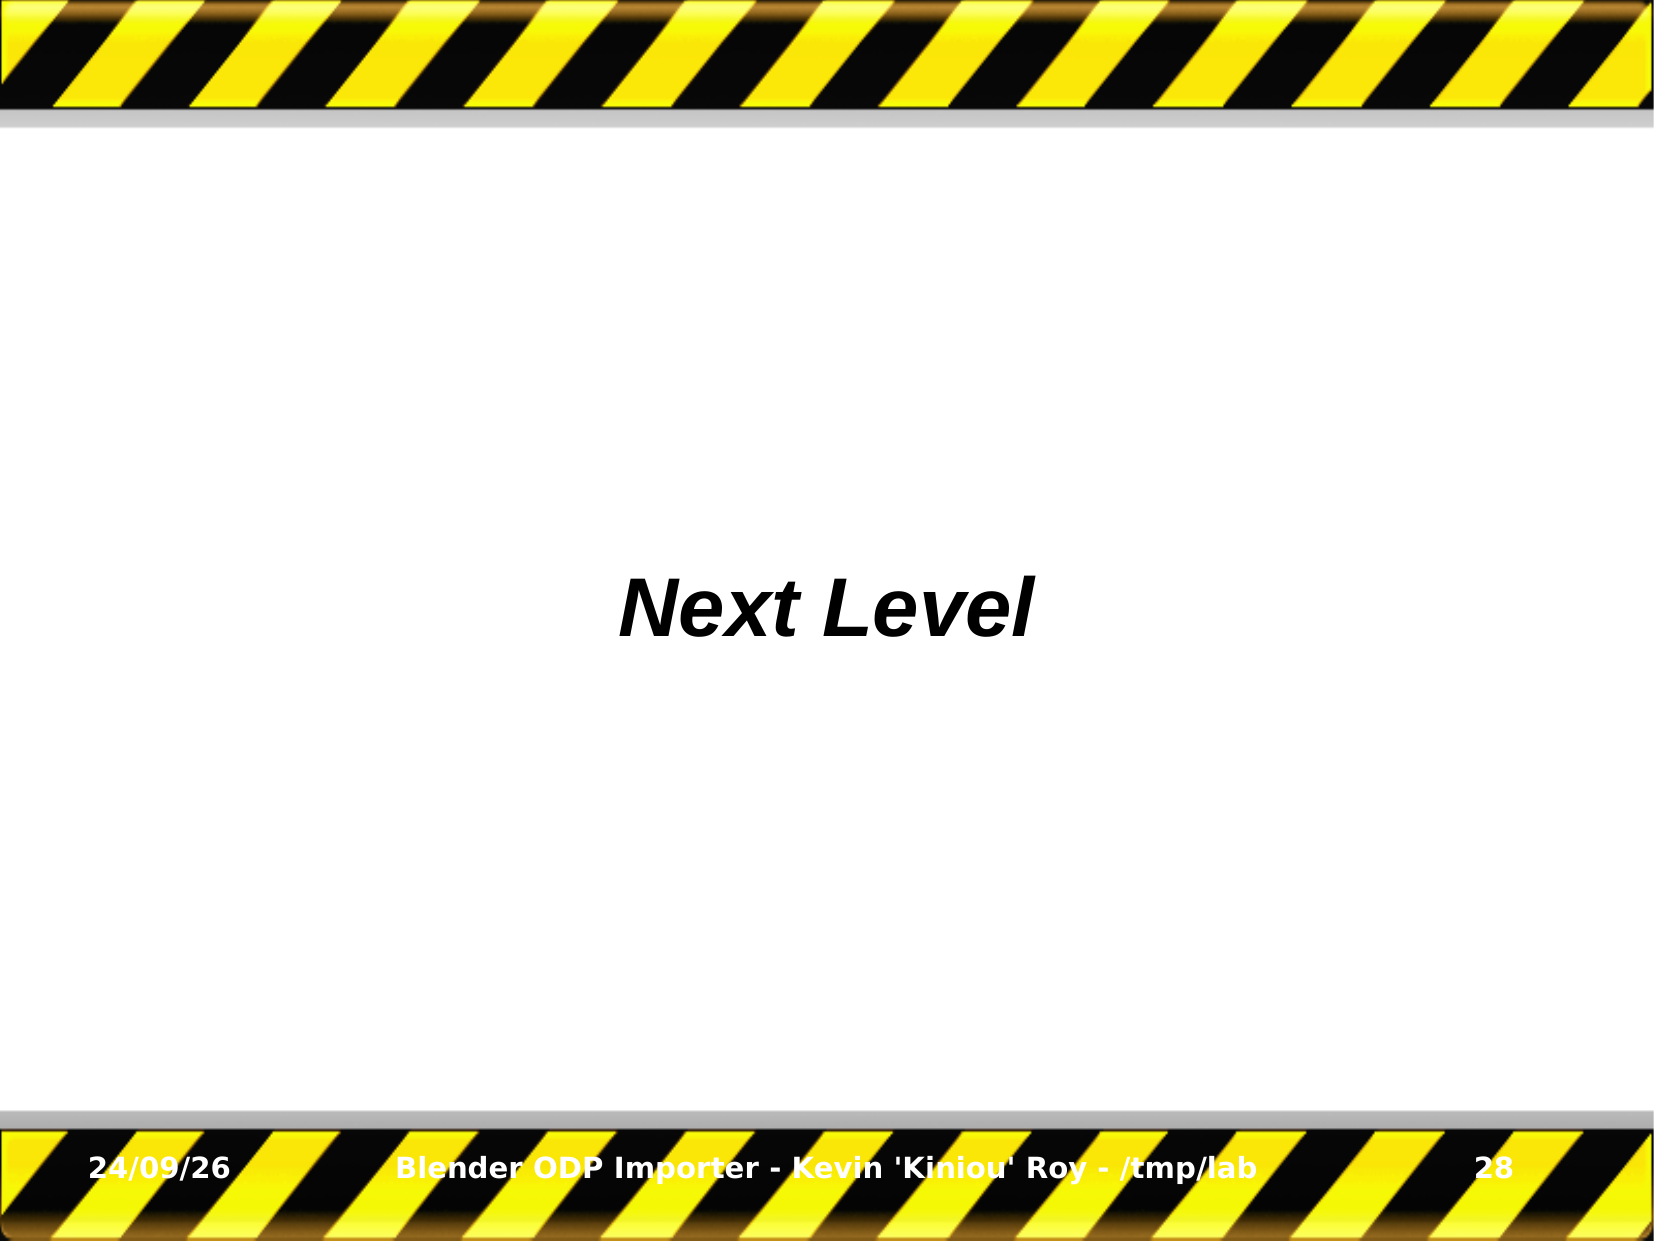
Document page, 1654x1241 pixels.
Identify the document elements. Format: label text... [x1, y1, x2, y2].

subtitle Next Level [59, 561, 1595, 680]
picture [0, 0, 1654, 1241]
